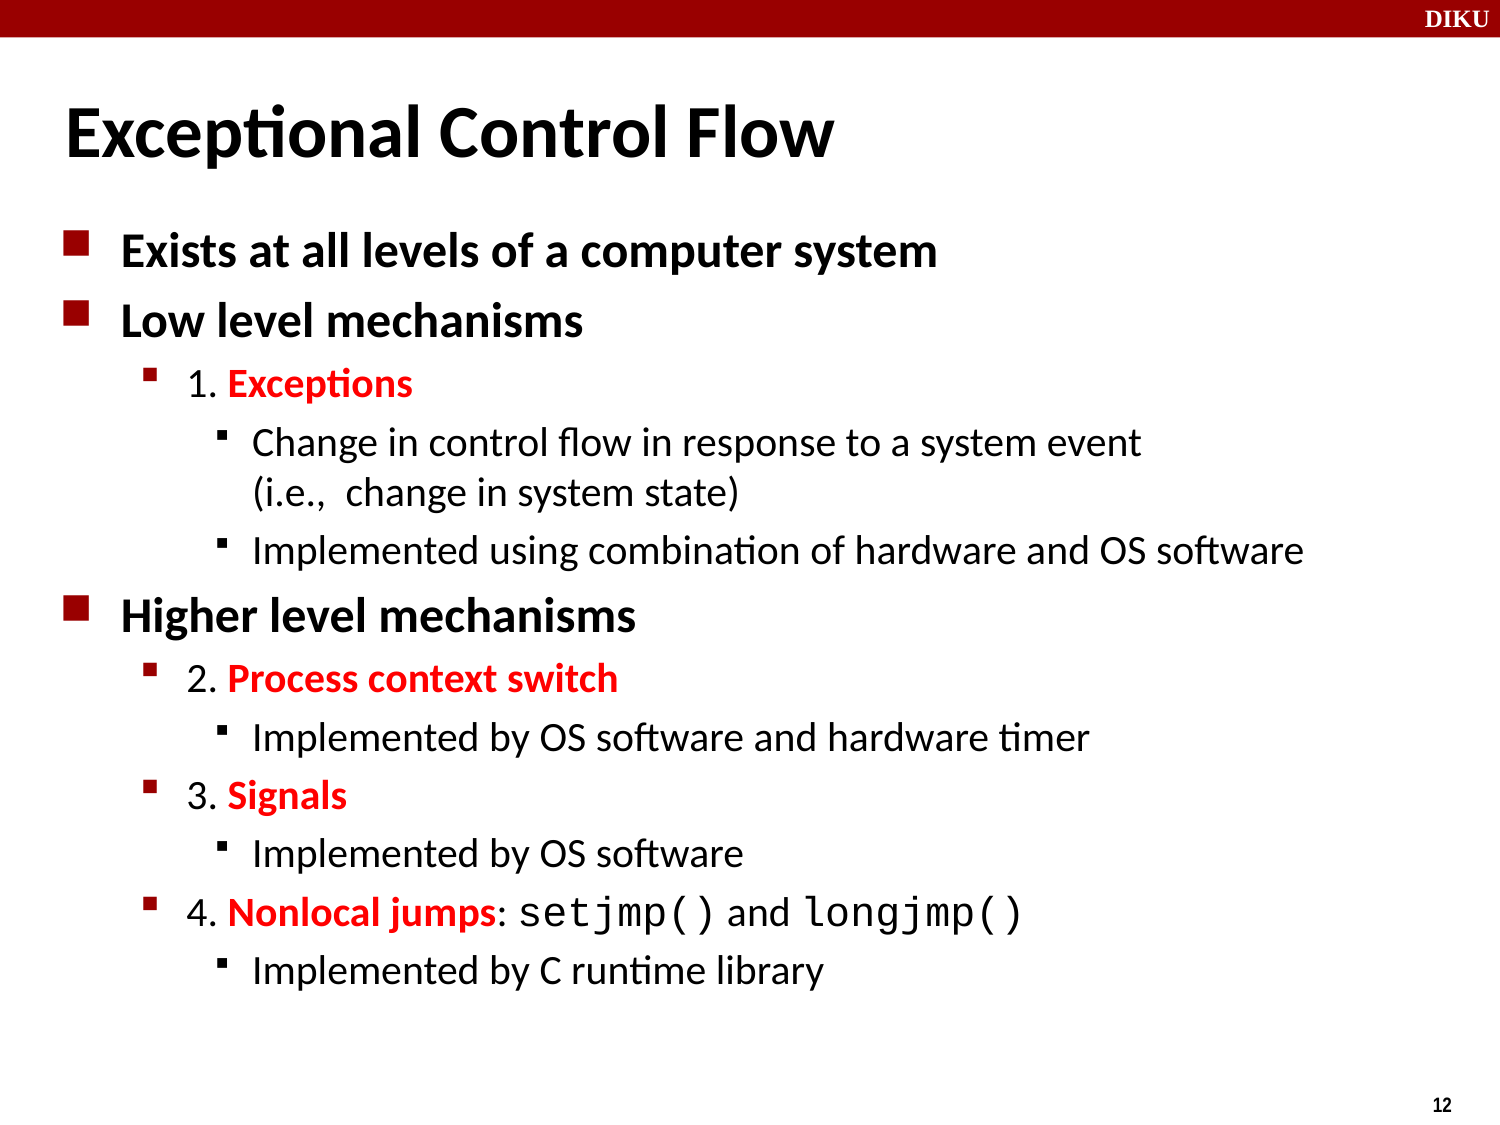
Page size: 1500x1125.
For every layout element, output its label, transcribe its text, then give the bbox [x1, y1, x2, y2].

text_box Exists at all levels of a computer system Low level mechanisms 1. Exceptions Change in control flow in response to a system event (i.e., change in system state) Implemented using combination of hardware and OS software Higher level mechanisms 2. Process context switch Implemented by OS software and hardware timer 3. Signals Implemented by OS software 4. Nonlocal jumps: setjmp() and longjmp() Implemented by C runtime library [49, 210, 1409, 1050]
text_box Exceptional Control Flow [50, 80, 1475, 175]
